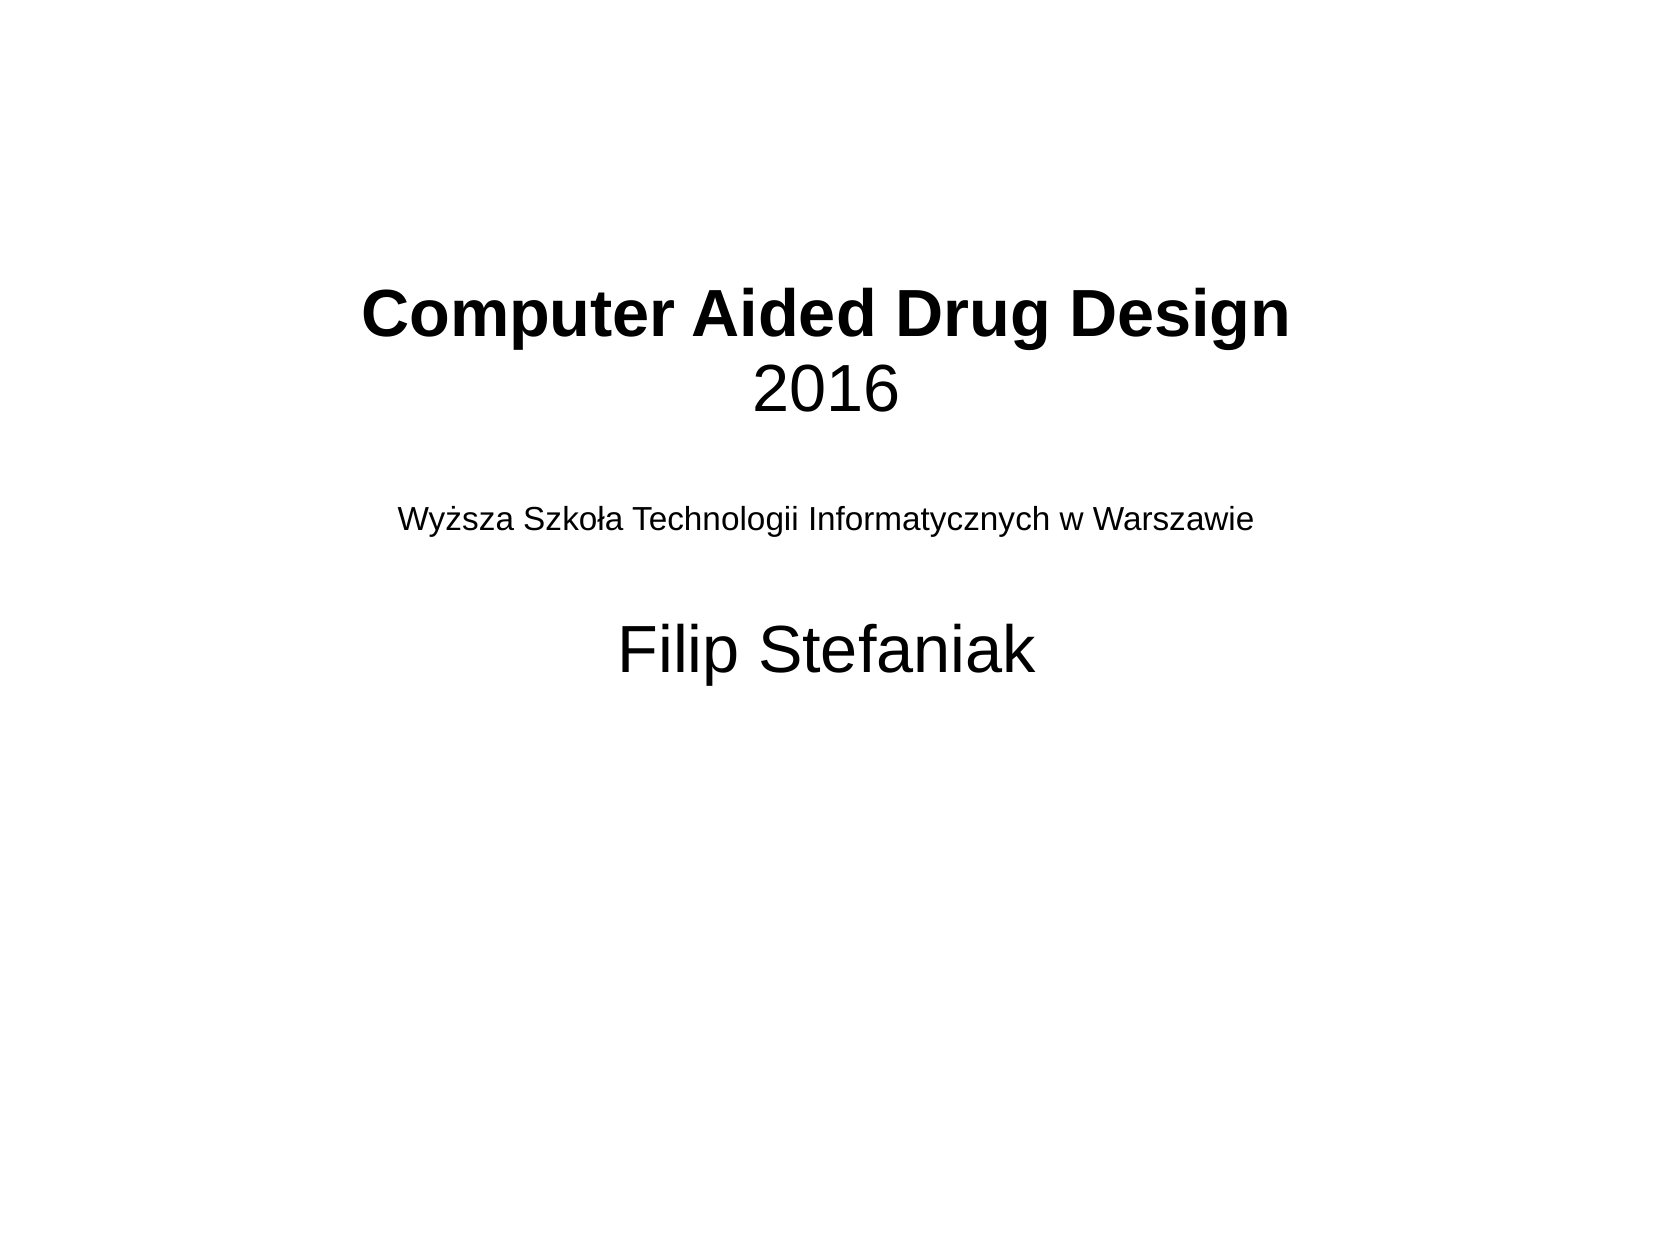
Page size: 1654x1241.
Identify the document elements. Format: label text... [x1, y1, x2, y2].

subtitle Computer Aided Drug Design 2016 Wyższa Szkoła Technologii Informatycznych w Warszawie Filip Stefaniak [82, 49, 1571, 915]
